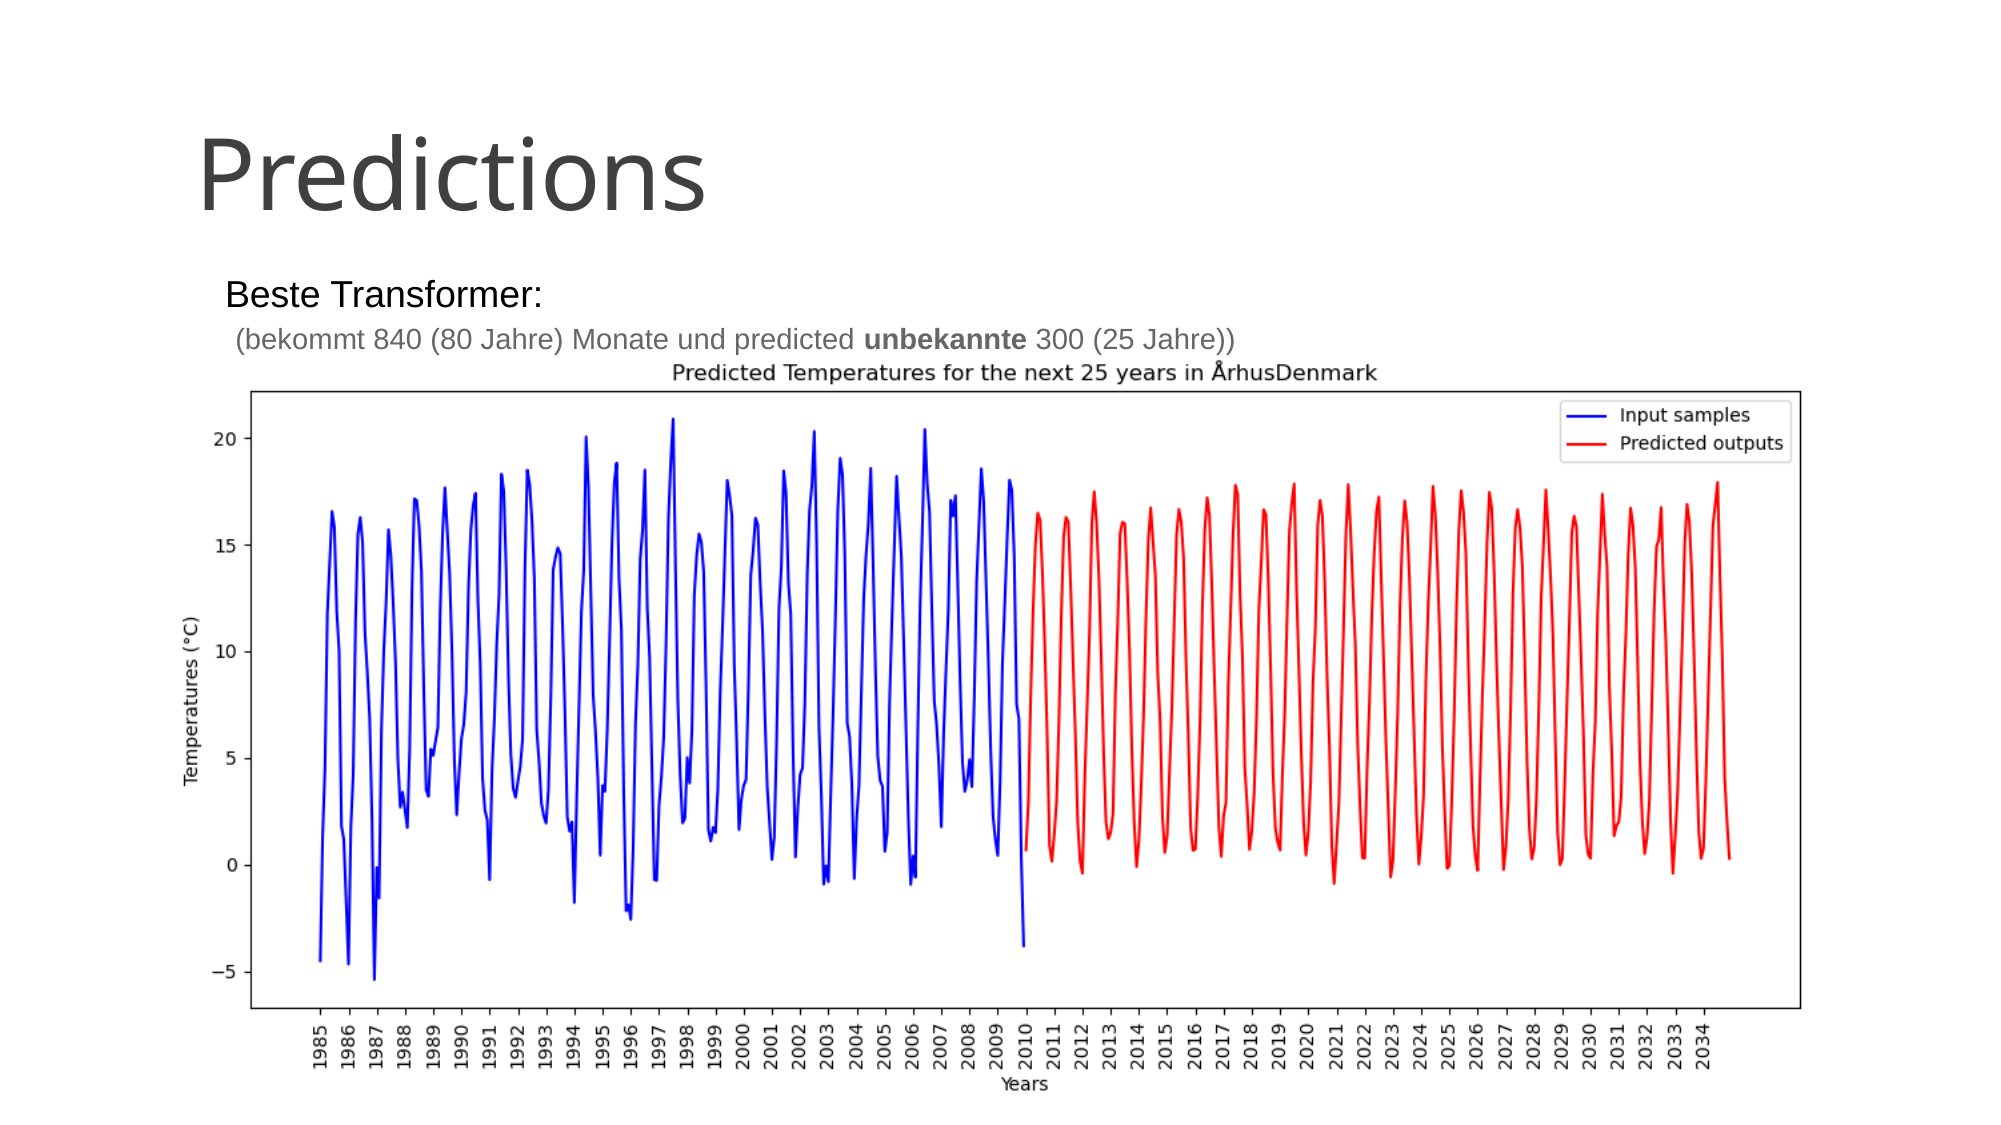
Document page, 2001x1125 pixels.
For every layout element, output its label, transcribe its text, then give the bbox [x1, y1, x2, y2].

title Predictions [180, 0, 1831, 238]
picture [0, 295, 2000, 1096]
text_box Beste Transformer: (bekommt 840 (80 Jahre) Monate und predicted unbekannte 300 (25 Jahre)) [210, 265, 1684, 365]
